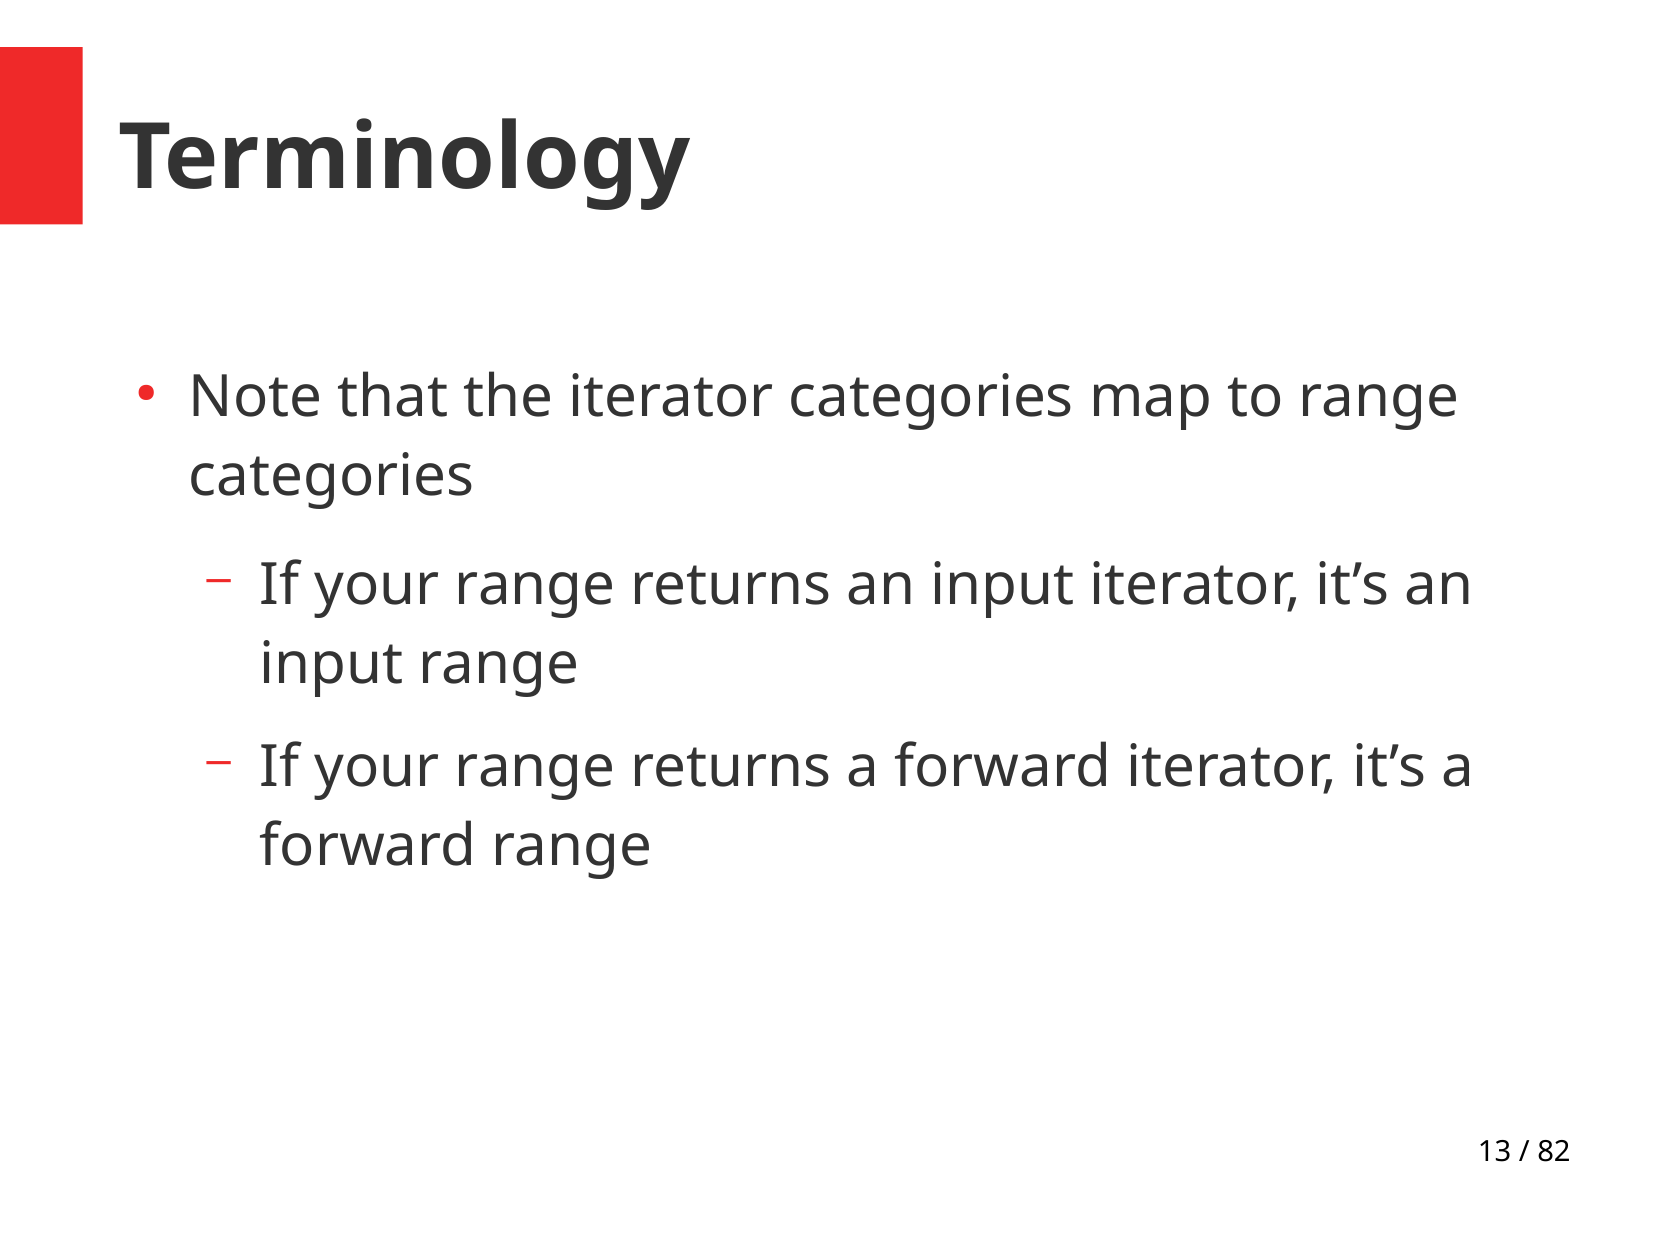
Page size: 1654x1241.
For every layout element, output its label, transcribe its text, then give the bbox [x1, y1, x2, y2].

title Terminology [118, 49, 1571, 257]
list Note that the iterator categories map to range categories If your range returns an input iterator, it’s an input range If your range returns a forward iterator, it’s a forward range [118, 354, 1536, 1074]
